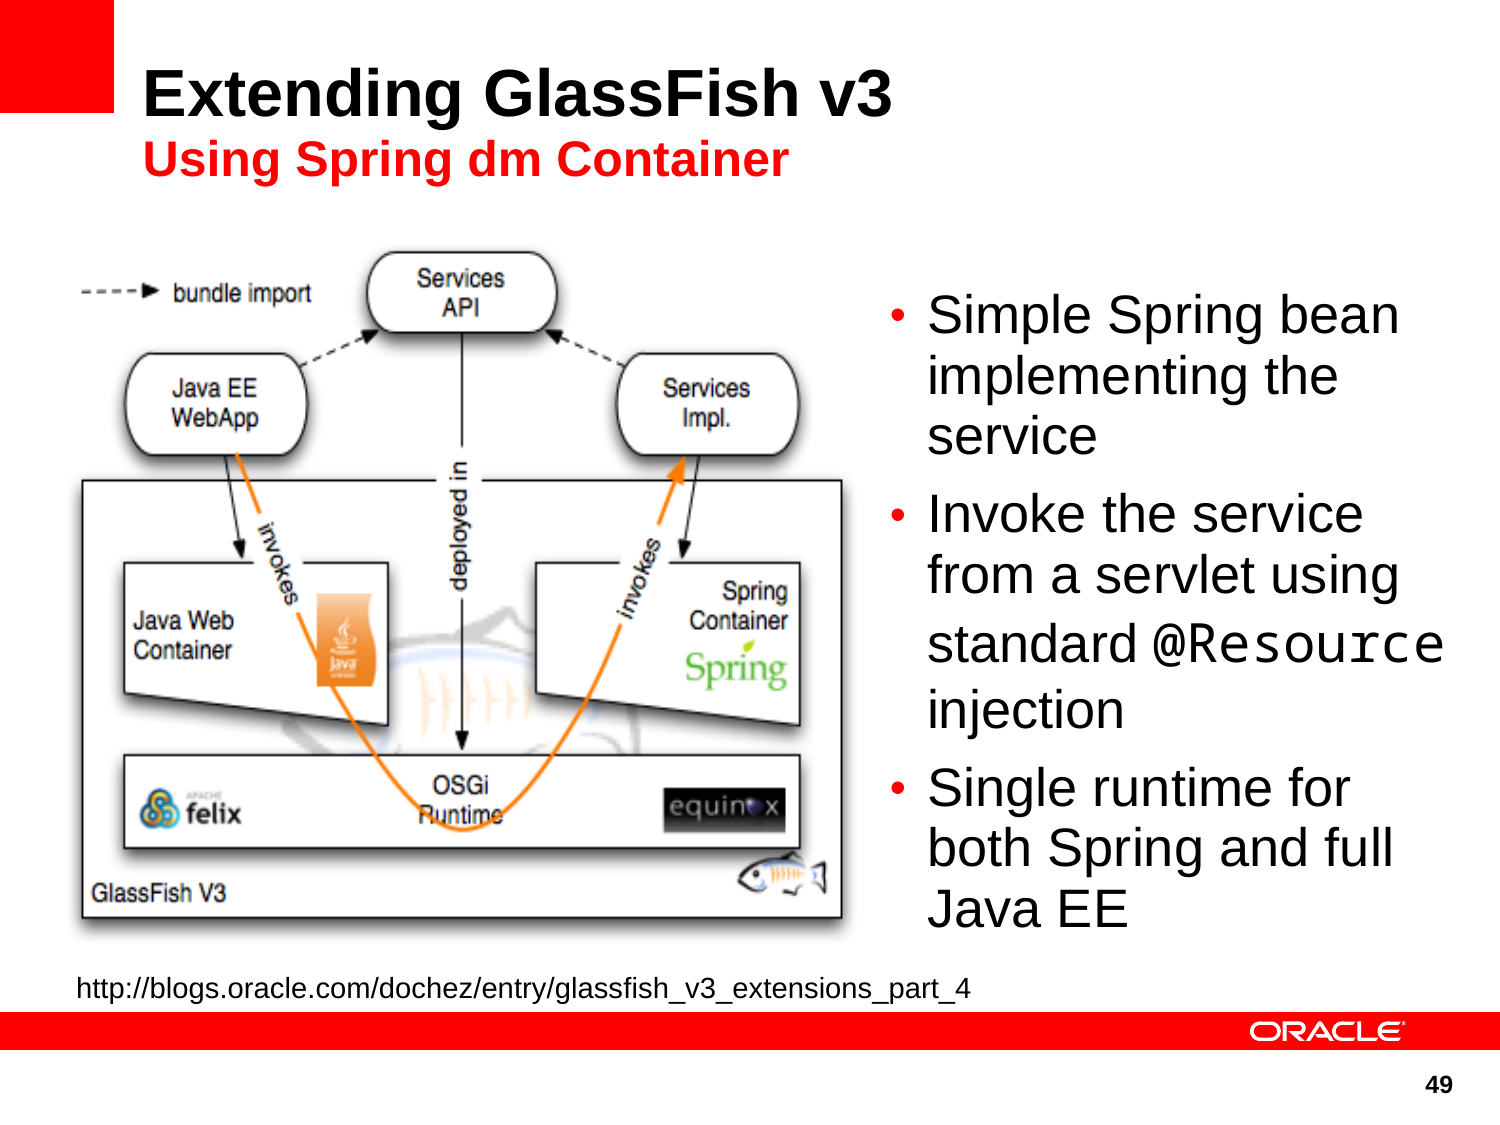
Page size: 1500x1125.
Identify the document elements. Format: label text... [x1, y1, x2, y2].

text_box http://blogs.oracle.com/dochez/entry/glassfish_v3_extensions_part_4 [76, 969, 996, 1022]
picture [0, 1012, 1500, 1050]
picture [0, 0, 114, 113]
title Extending GlassFish v3 Using Spring dm Container [128, 36, 1372, 207]
picture [44, 218, 879, 968]
list Simple Spring bean implementing the service Invoke the service from a servlet using standard @Resource injection Single runtime for both Spring and full Java EE [889, 284, 1463, 1014]
